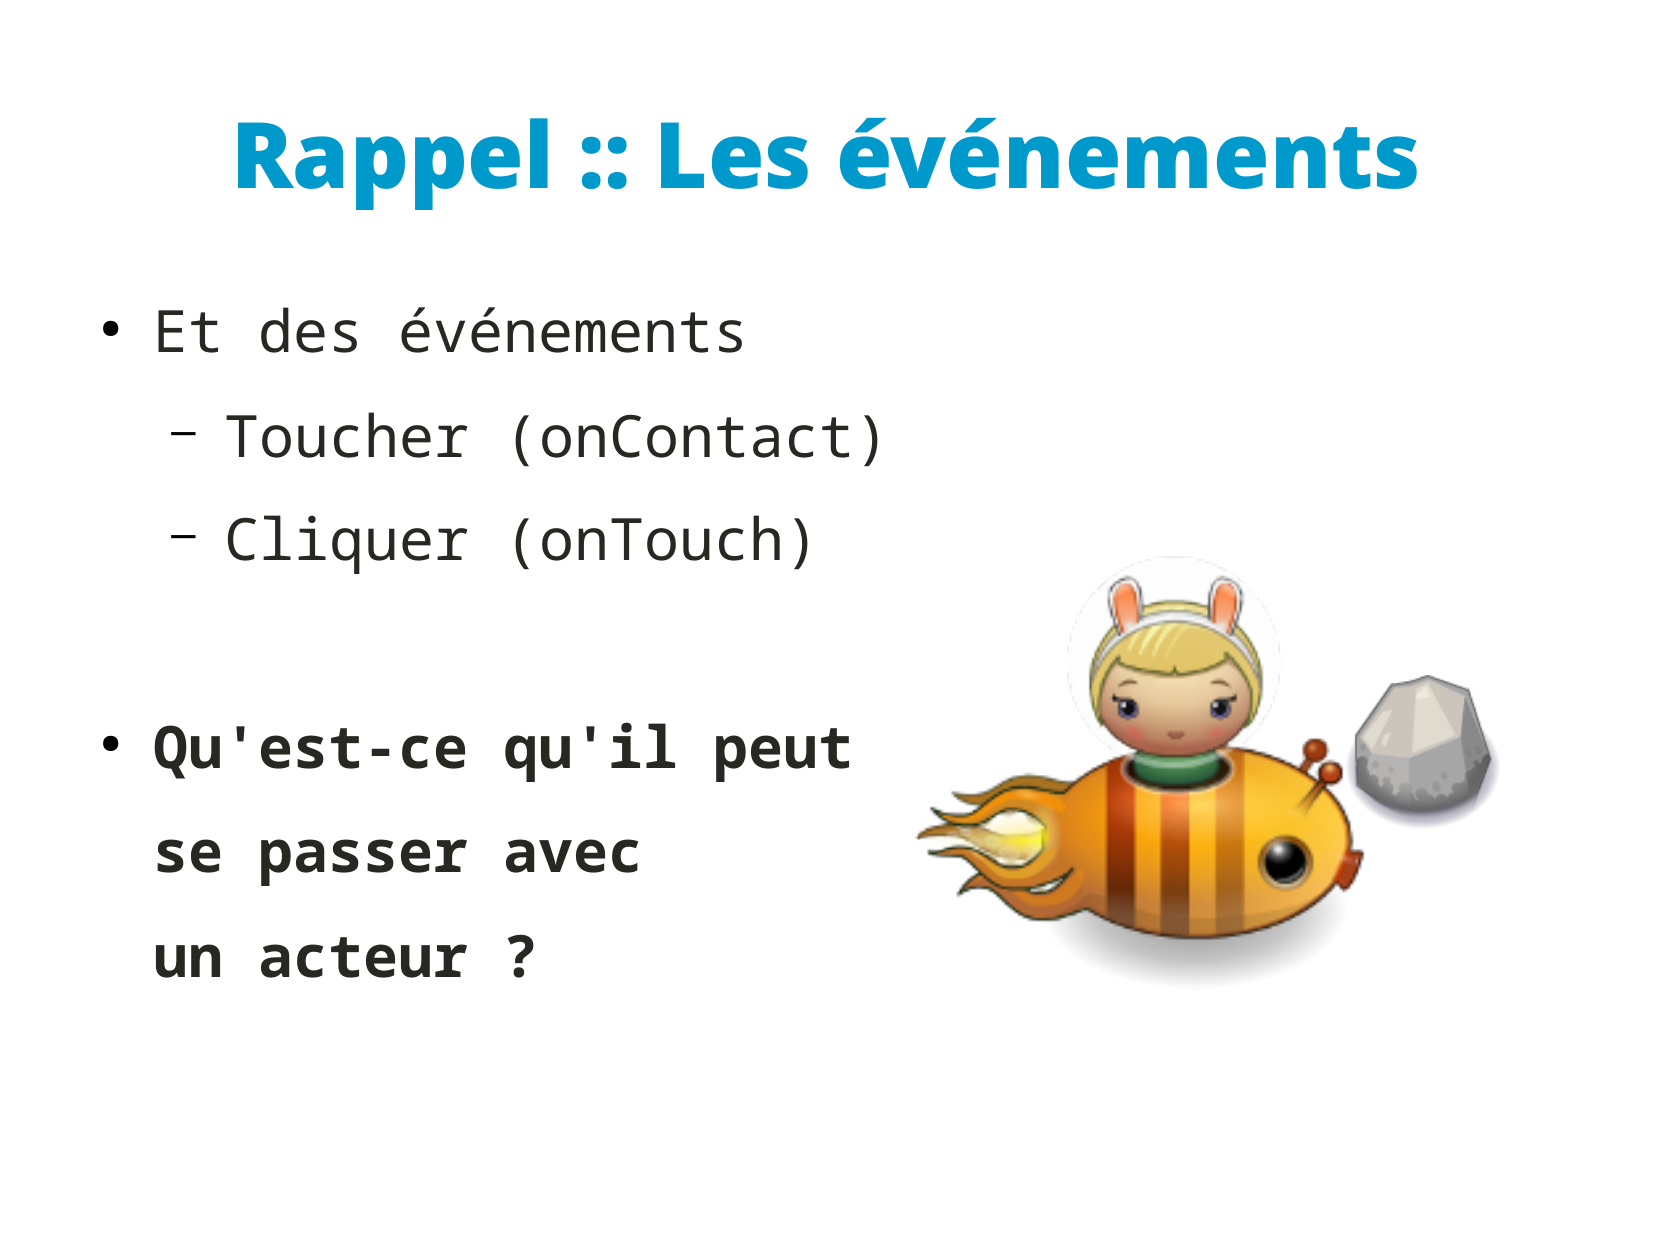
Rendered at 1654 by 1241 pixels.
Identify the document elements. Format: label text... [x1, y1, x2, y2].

picture [905, 529, 1501, 991]
title Rappel :: Les événements [82, 49, 1571, 257]
list Et des événements Toucher (onContact) Cliquer (onTouch) Qu'est-ce qu'il peut se passer avec un acteur ? [82, 290, 1571, 1010]
